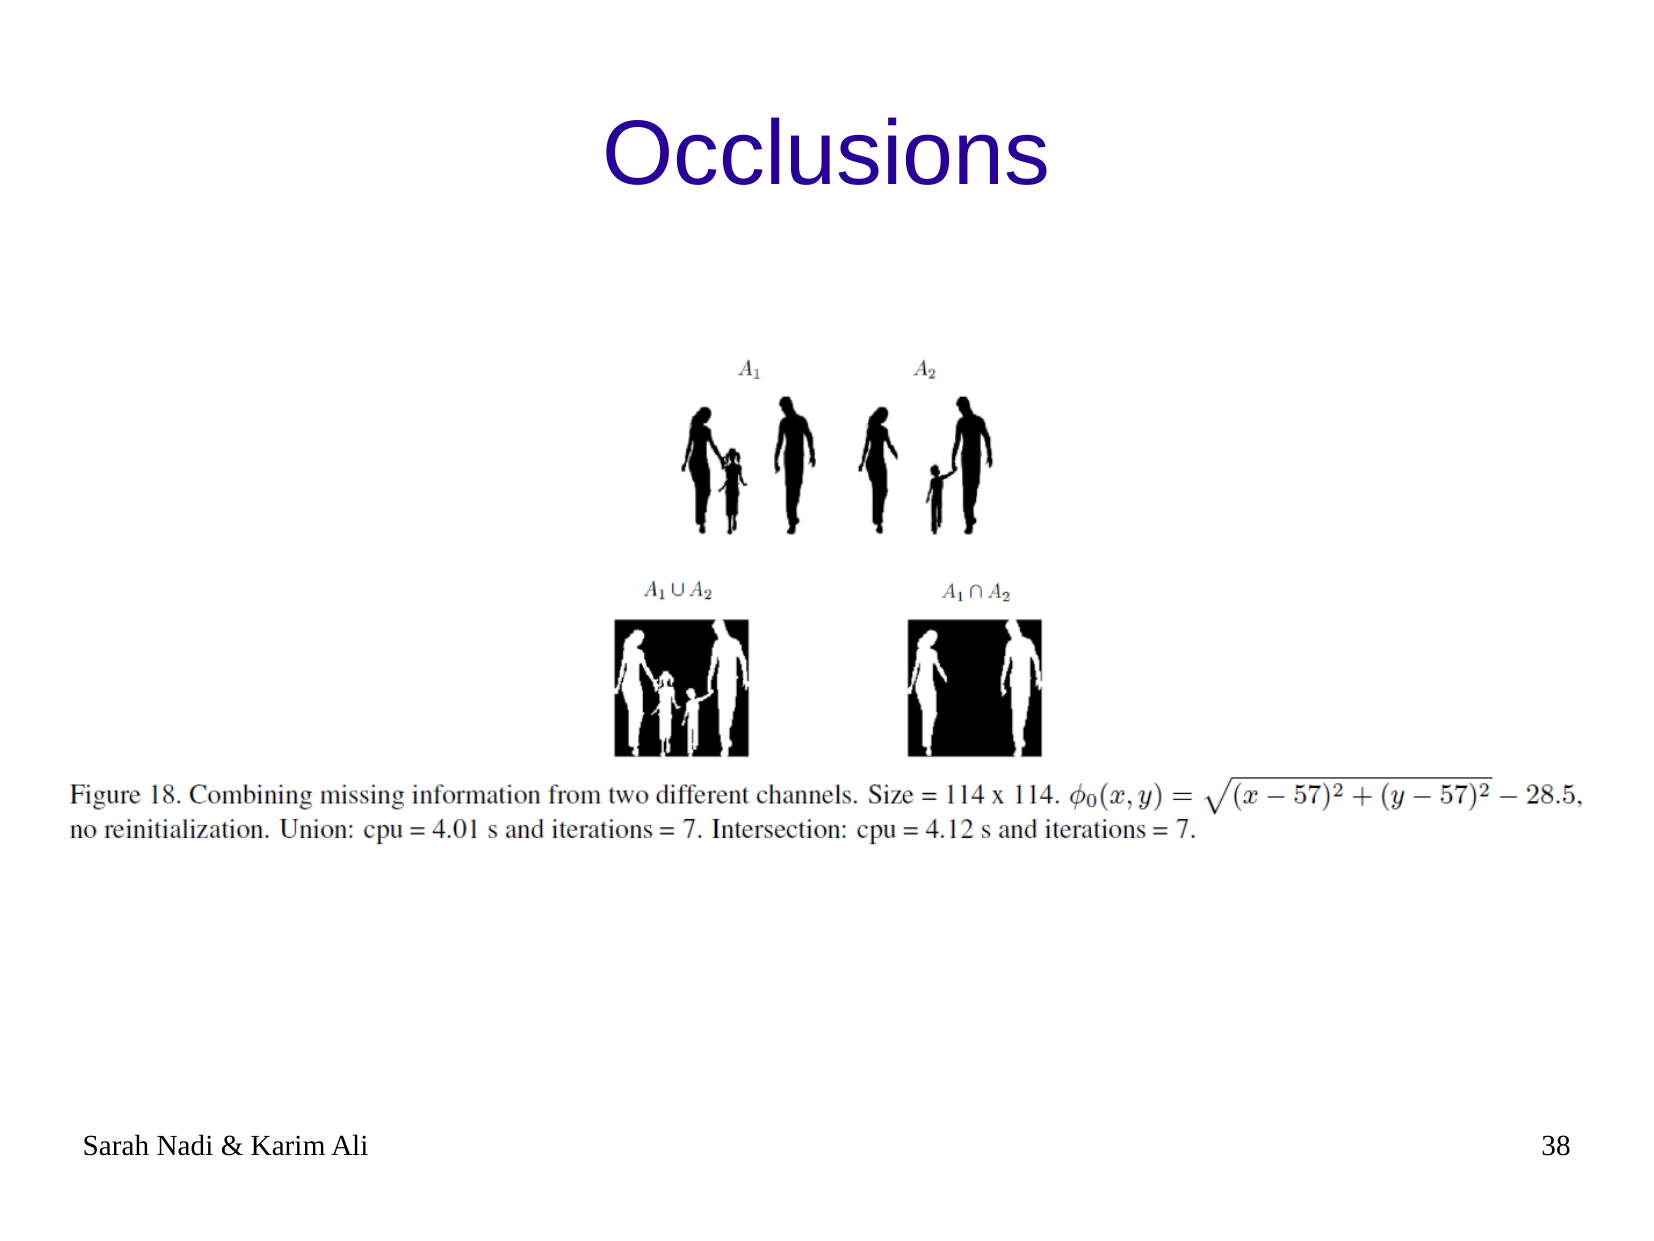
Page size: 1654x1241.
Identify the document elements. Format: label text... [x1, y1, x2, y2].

picture [50, 354, 1604, 850]
title Occlusions [82, 56, 1571, 250]
